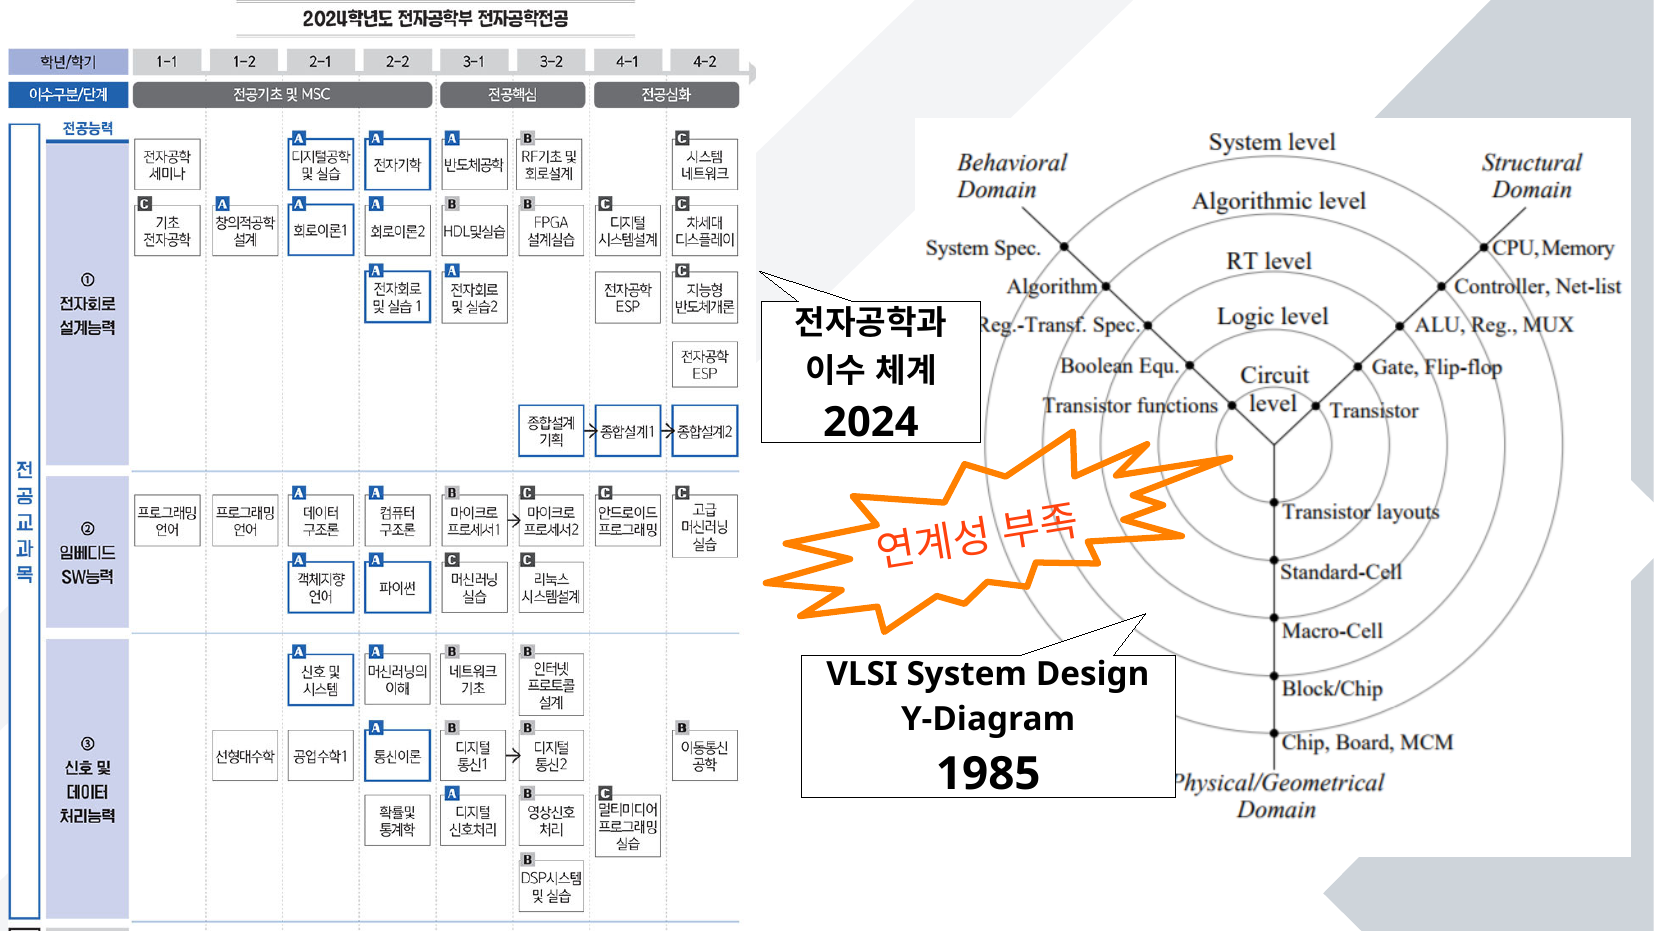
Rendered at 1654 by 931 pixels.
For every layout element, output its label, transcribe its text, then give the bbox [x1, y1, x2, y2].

text_box VLSI System Design Y-Diagram 1985 [801, 613, 1176, 798]
picture [8, 0, 756, 931]
text_box 연계성 부족 [765, 431, 1231, 632]
picture [915, 118, 1631, 857]
text_box 전자공학과 이수 체계 2024 [759, 271, 981, 443]
